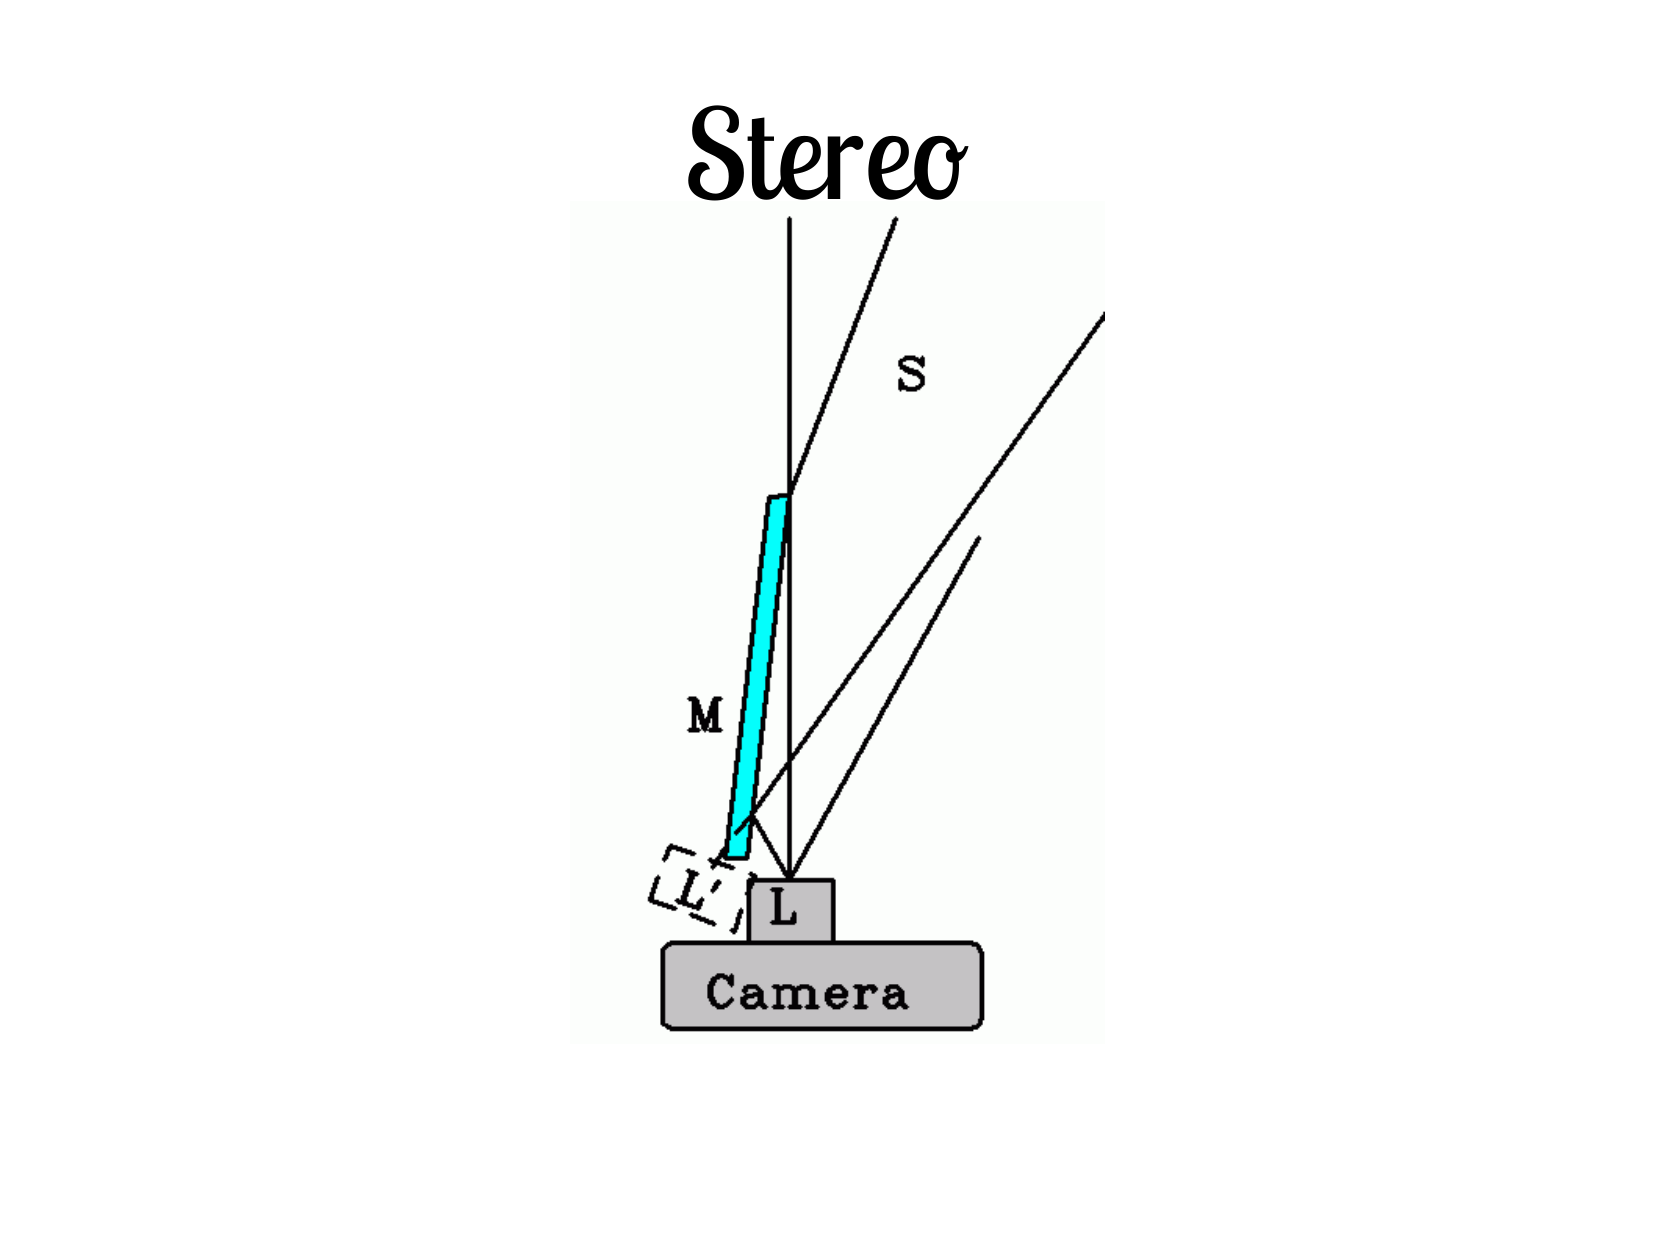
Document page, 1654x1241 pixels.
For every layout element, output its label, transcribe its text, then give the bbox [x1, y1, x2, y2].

picture [570, 201, 1105, 1044]
title Stereo [82, 49, 1571, 257]
